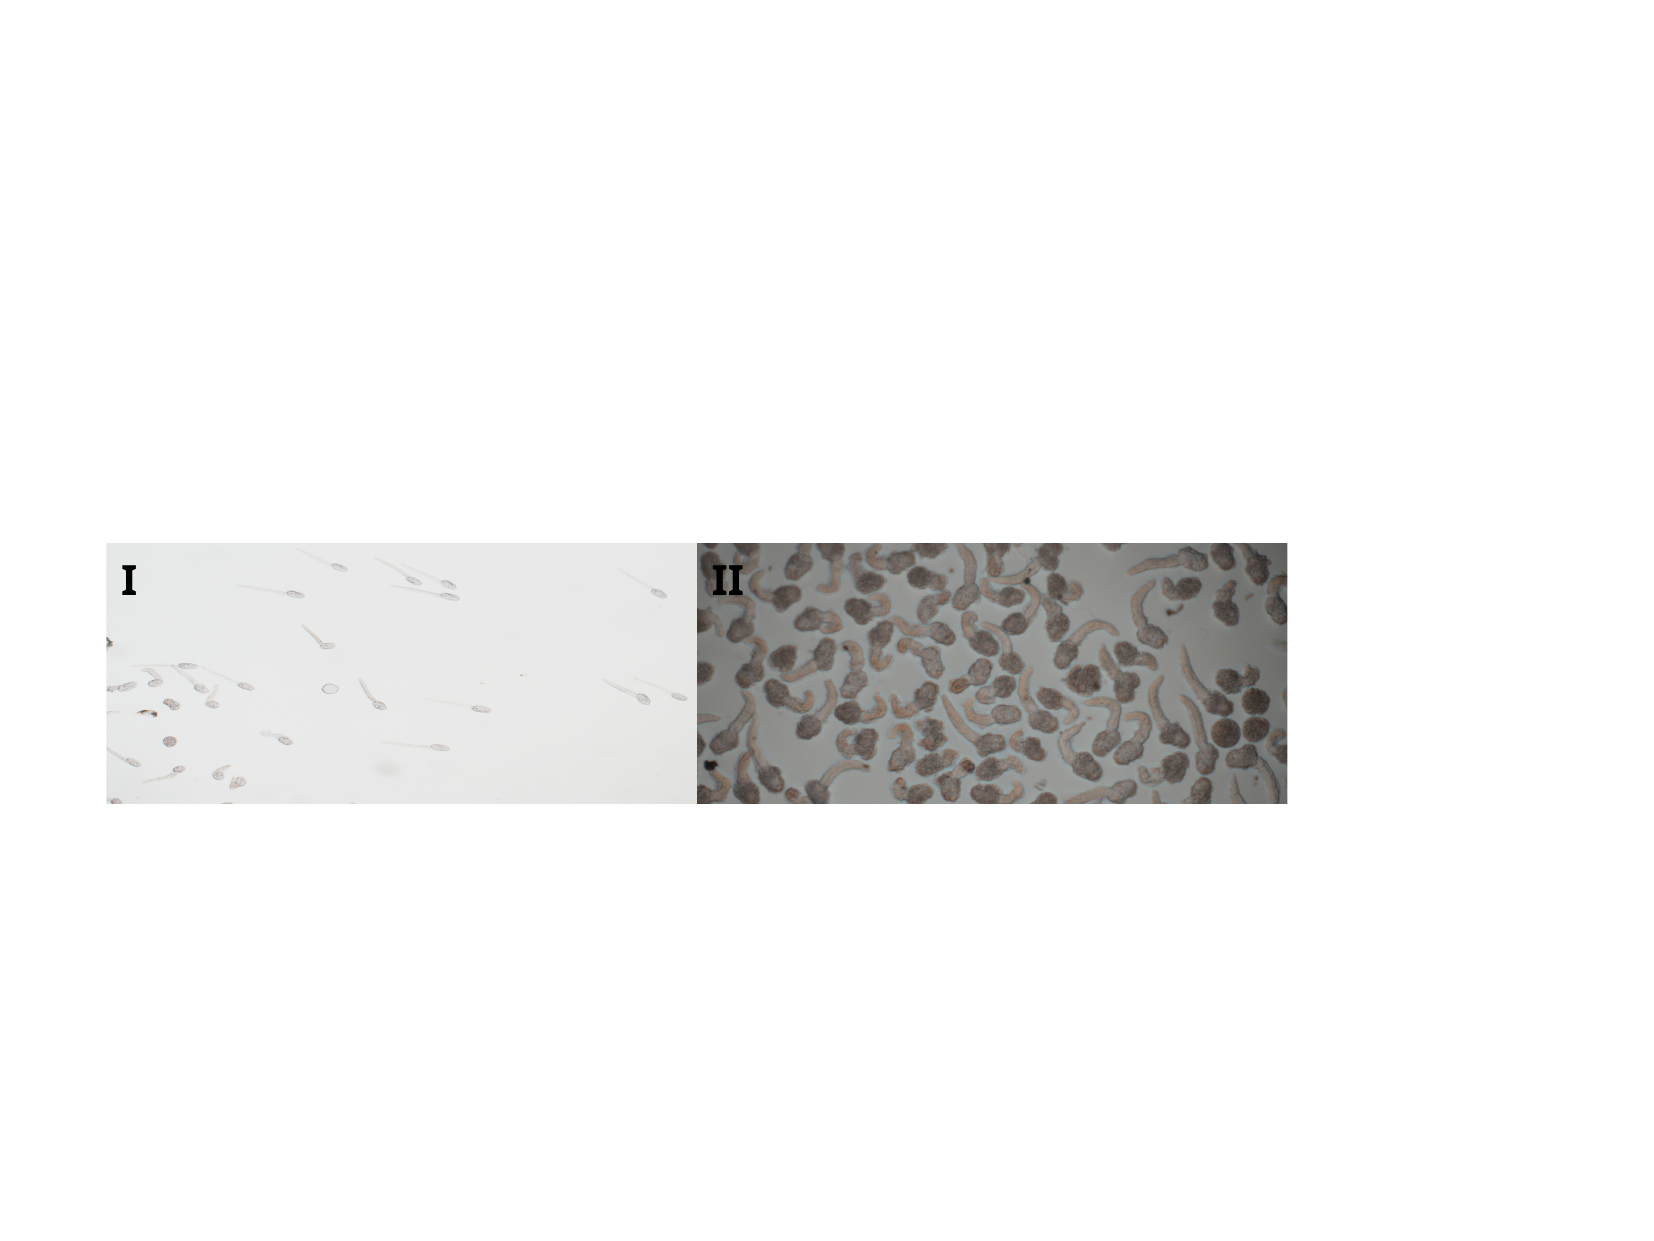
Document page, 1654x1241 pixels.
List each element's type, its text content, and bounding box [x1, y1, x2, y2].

text_box II [696, 543, 765, 611]
picture [106, 543, 1288, 804]
text_box I [106, 543, 155, 611]
